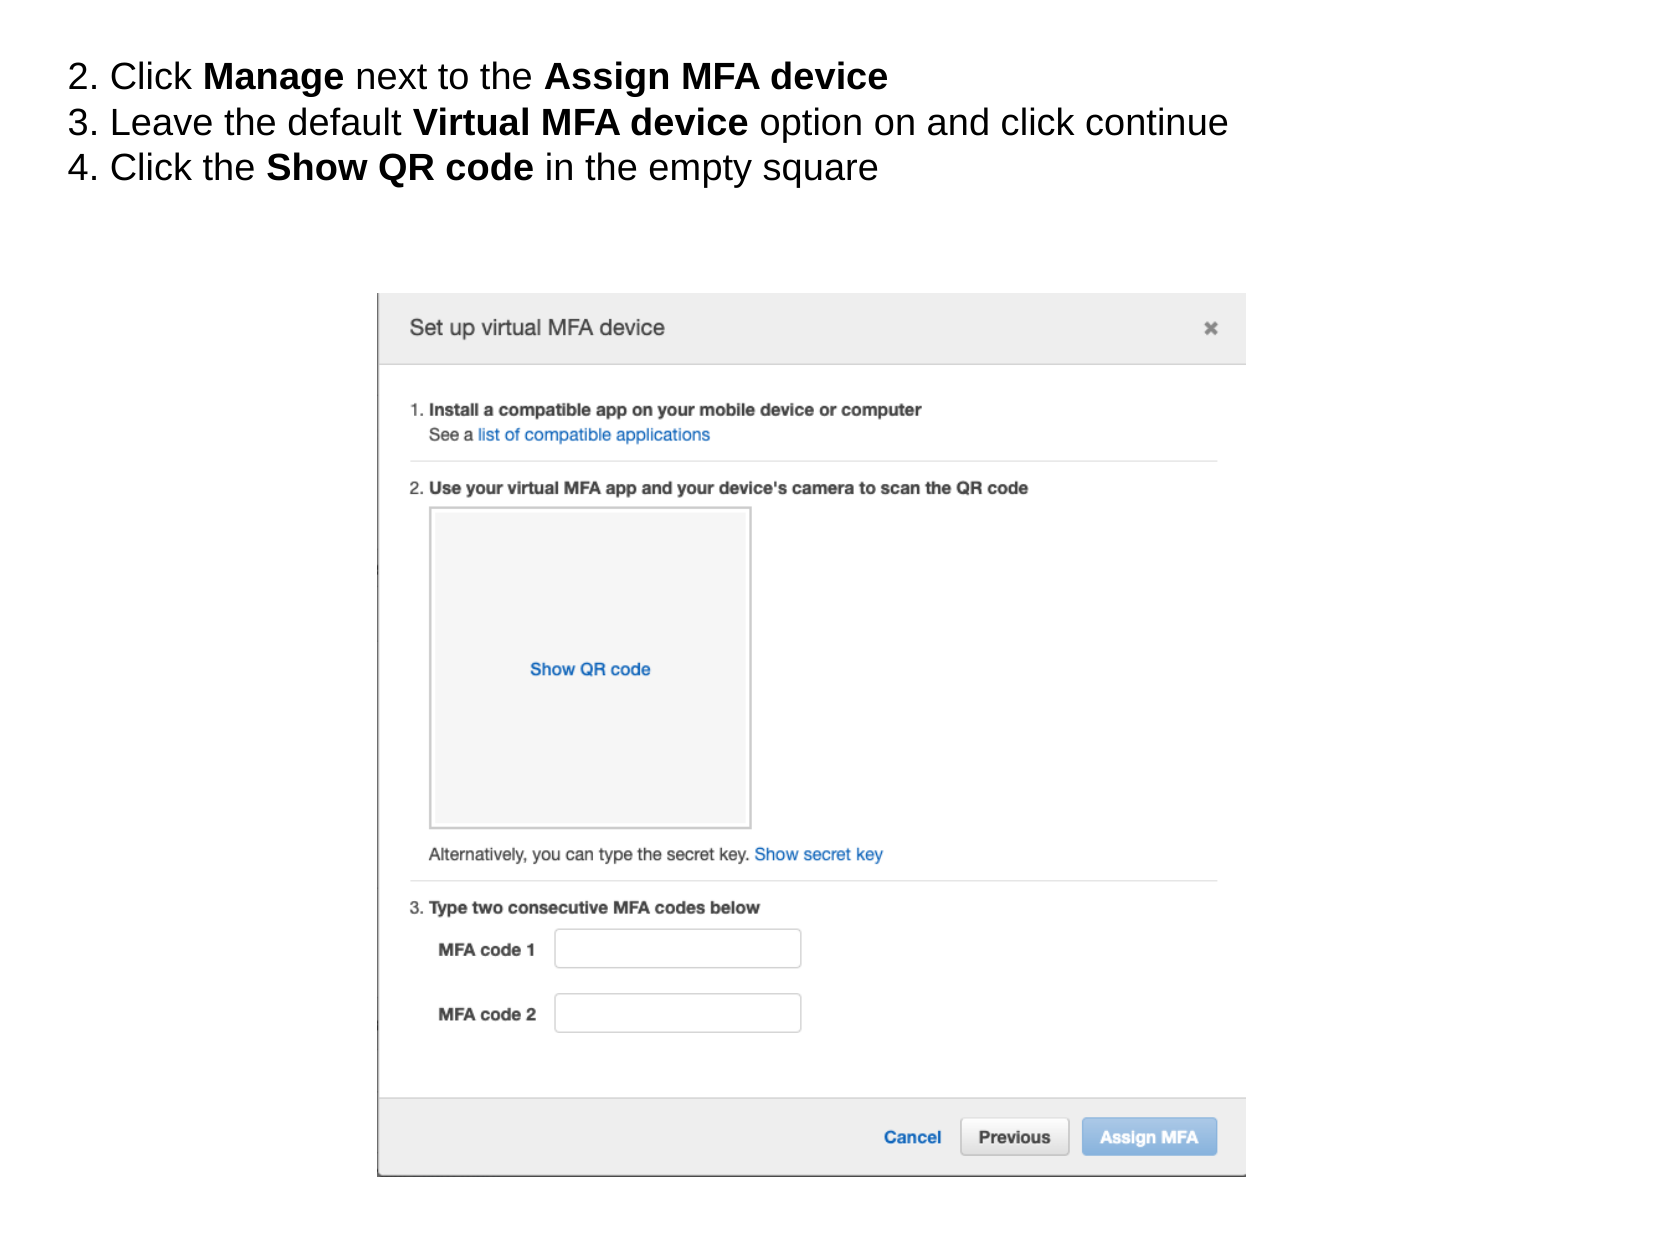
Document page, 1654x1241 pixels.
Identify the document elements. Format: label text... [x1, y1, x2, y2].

picture [377, 293, 1246, 1177]
list 2. Click Manage next to the Assign MFA device 3. Leave the default Virtual MFA device option on and click continue 4. Click the Show QR code in the empty square [67, 51, 1556, 191]
